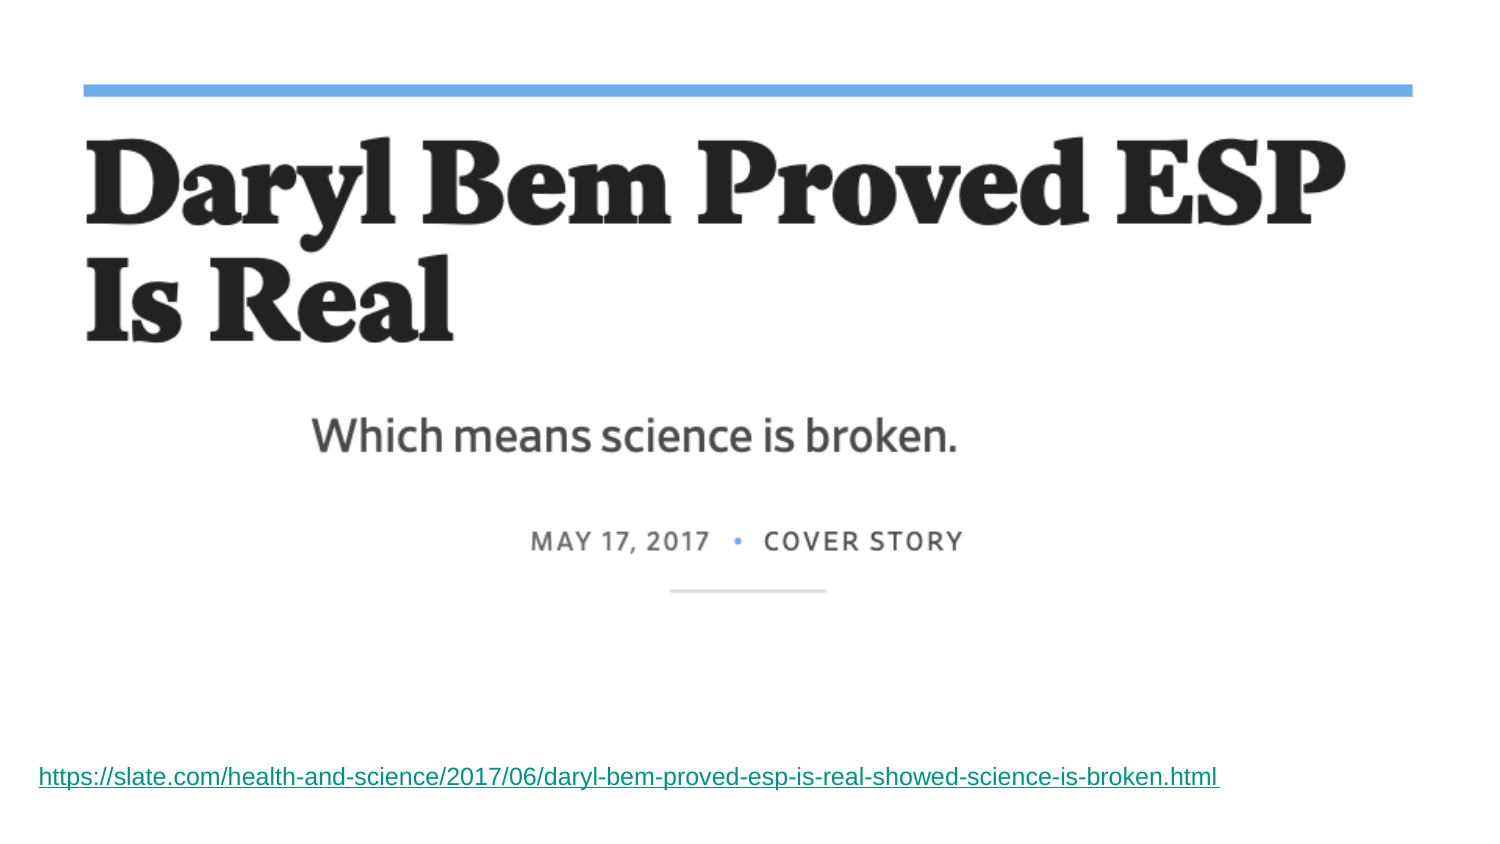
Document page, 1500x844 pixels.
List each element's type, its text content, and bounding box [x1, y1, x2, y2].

text_box https://slate.com/health-and-science/2017/06/daryl-bem-proved-esp-is-real-showed-science-is-broken.html [23, 745, 1363, 815]
picture [62, 69, 1438, 608]
